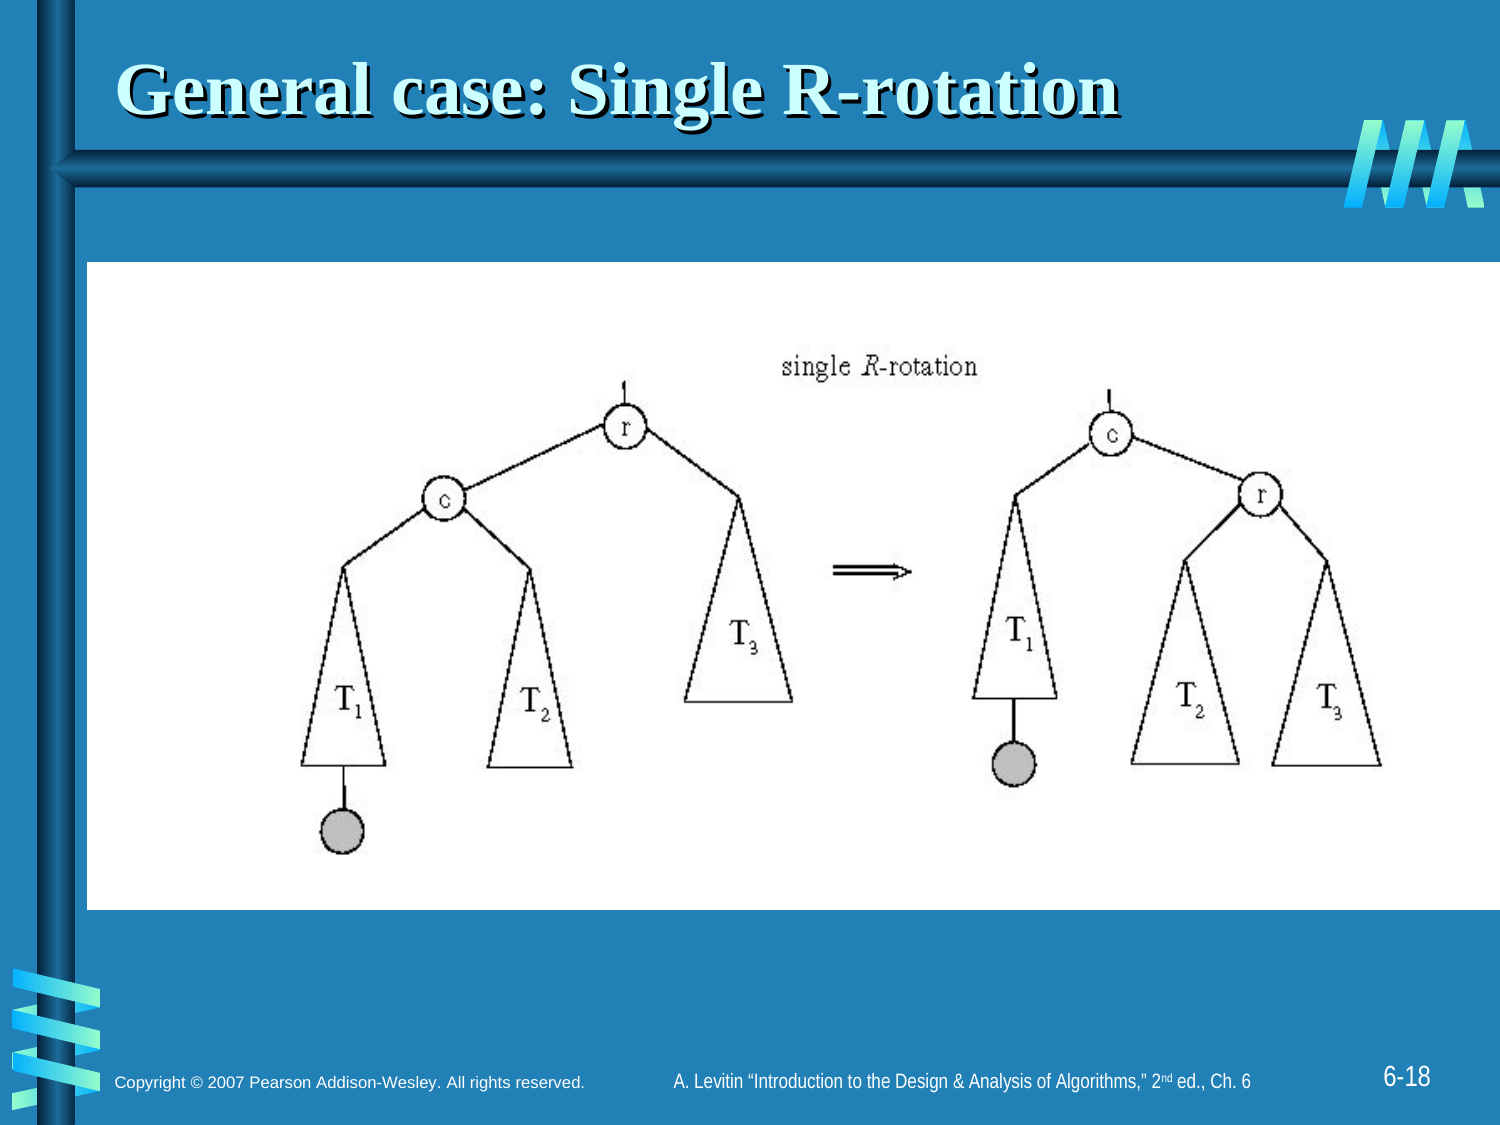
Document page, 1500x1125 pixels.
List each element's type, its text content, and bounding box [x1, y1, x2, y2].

title General case: Single R-rotation [99, 24, 1345, 138]
picture [87, 262, 1500, 910]
